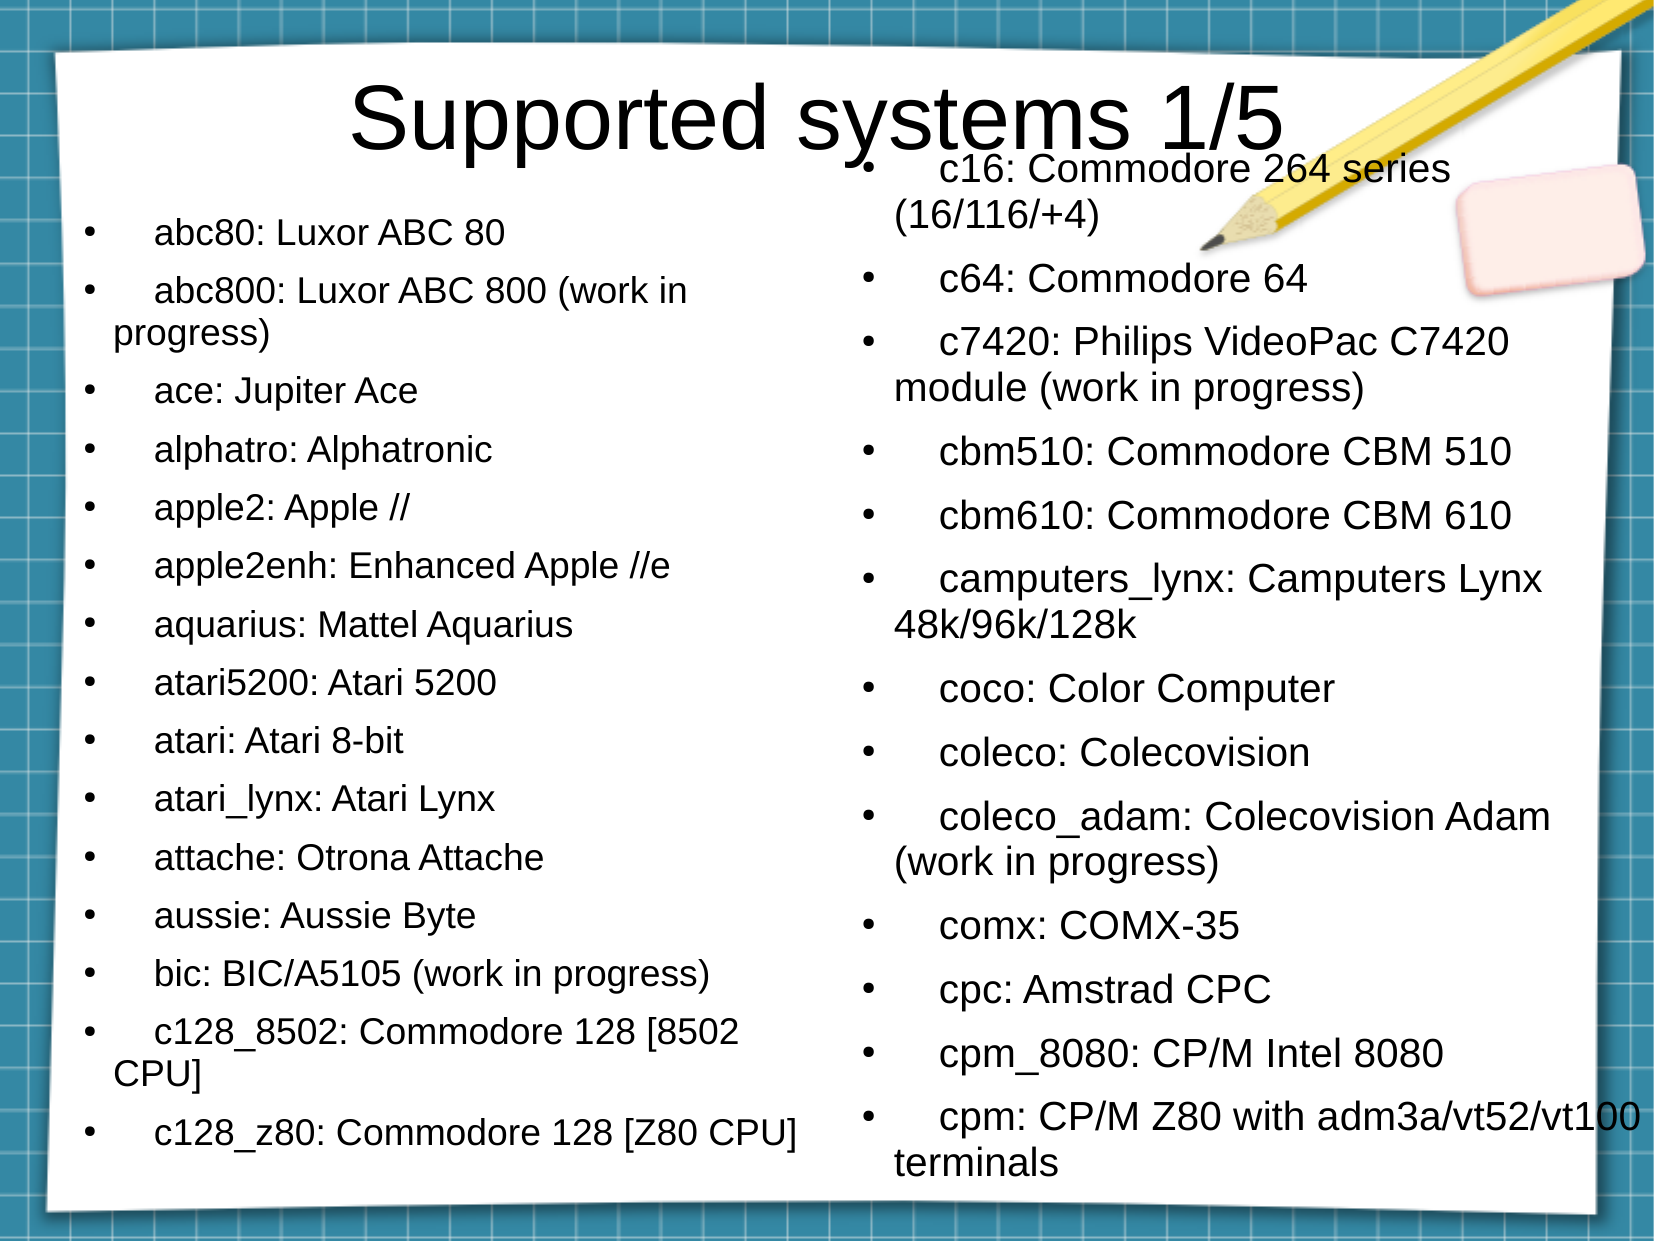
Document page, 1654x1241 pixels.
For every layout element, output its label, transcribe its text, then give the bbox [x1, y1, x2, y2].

list abc80: Luxor ABC 80 abc800: Luxor ABC 800 (work in progress) ace: Jupiter Ace alphatro: Alphatronic apple2: Apple // apple2enh: Enhanced Apple //e aquarius: Mattel Aquarius atari5200: Atari 5200 atari: Atari 8-bit atari_lynx: Atari Lynx attache: Otrona Attache aussie: Aussie Byte bic: BIC/A5105 (work in progress) c128_8502: Commodore 128 [8502 CPU] c128_z80: Commodore 128 [Z80 CPU] [73, 153, 800, 1176]
list c16: Commodore 264 series (16/116/+4) c64: Commodore 64 c7420: Philips VideoPac C7420 module (work in progress) cbm510: Commodore CBM 510 cbm610: Commodore CBM 610 camputers_lynx: Camputers Lynx 48k/96k/128k coco: Color Computer coleco: Colecovision coleco_adam: Colecovision Adam (work in progress) comx: COMX-35 cpc: Amstrad CPC cpm_8080: CP/M Intel 8080 cpm: CP/M Z80 with adm3a/vt52/vt100 terminals [850, 145, 1648, 1191]
title Supported systems 1/5 [73, 14, 1562, 222]
picture [0, 0, 1654, 1241]
